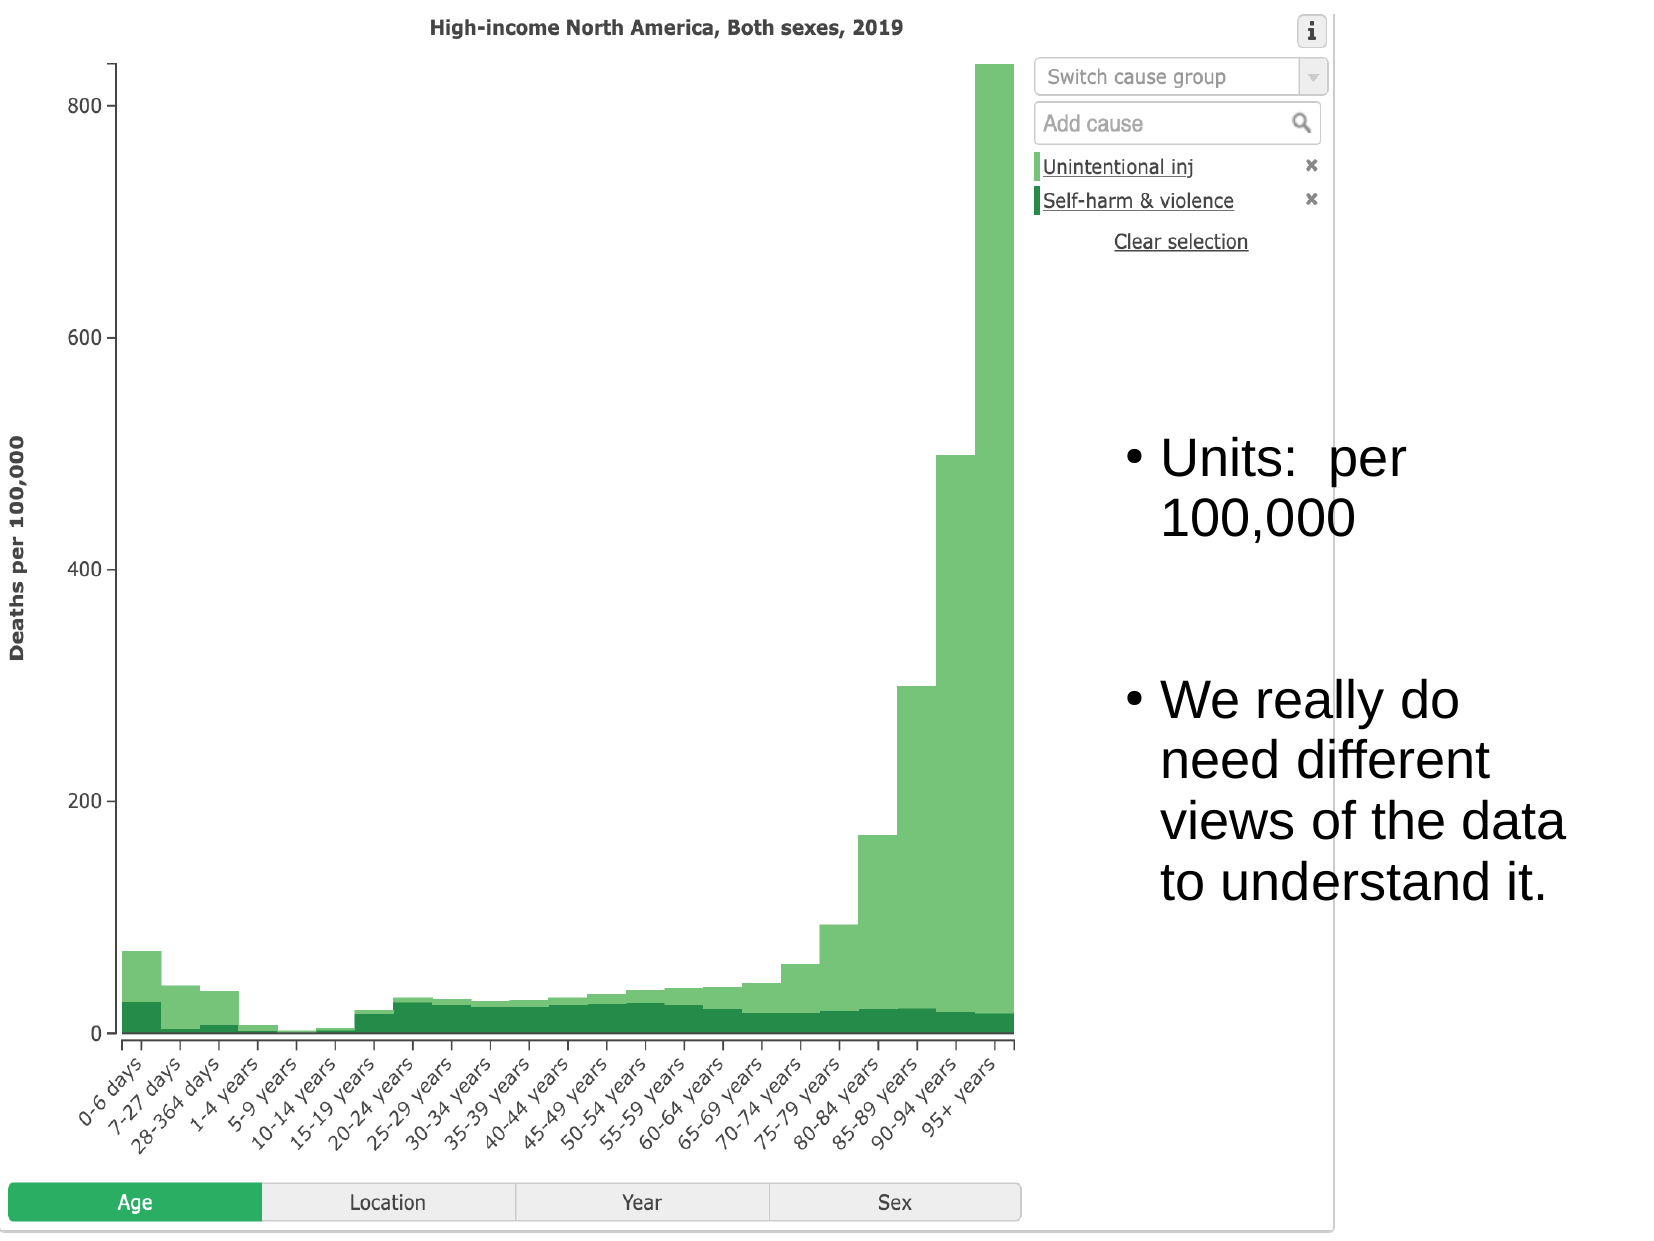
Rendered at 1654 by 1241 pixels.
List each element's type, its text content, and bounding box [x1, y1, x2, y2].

picture [0, 14, 1336, 1233]
text_box Units: per 100,000 We really do need different views of the data to understand it. [1110, 420, 1591, 920]
